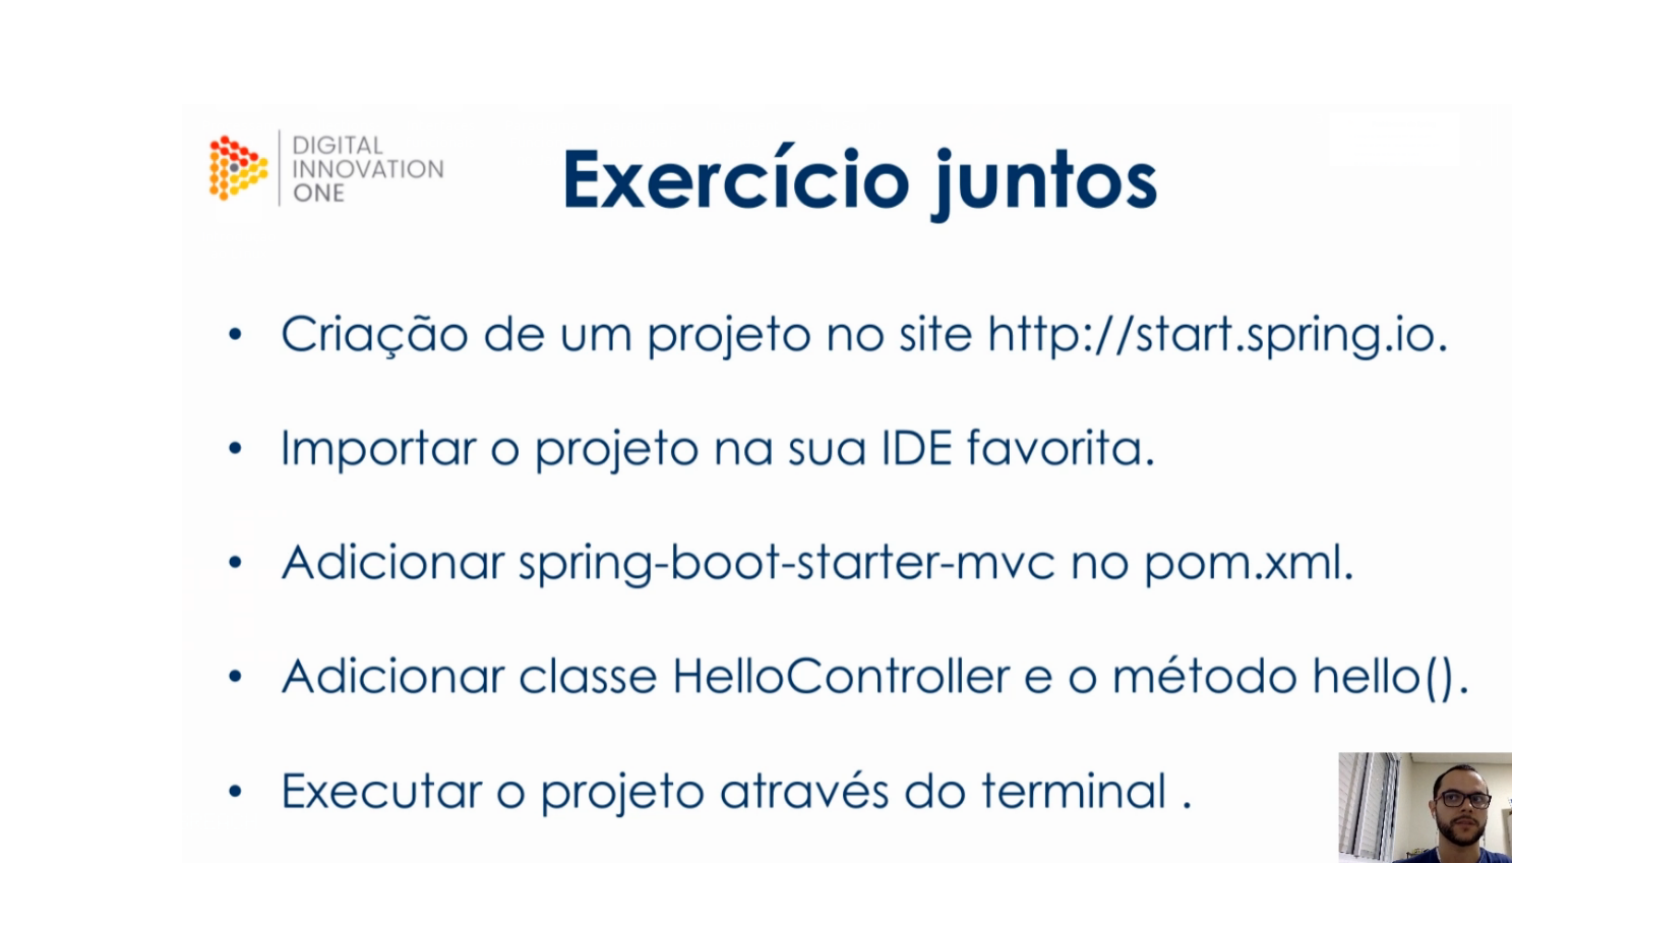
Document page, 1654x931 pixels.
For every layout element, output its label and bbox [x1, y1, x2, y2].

picture [182, 104, 1512, 863]
